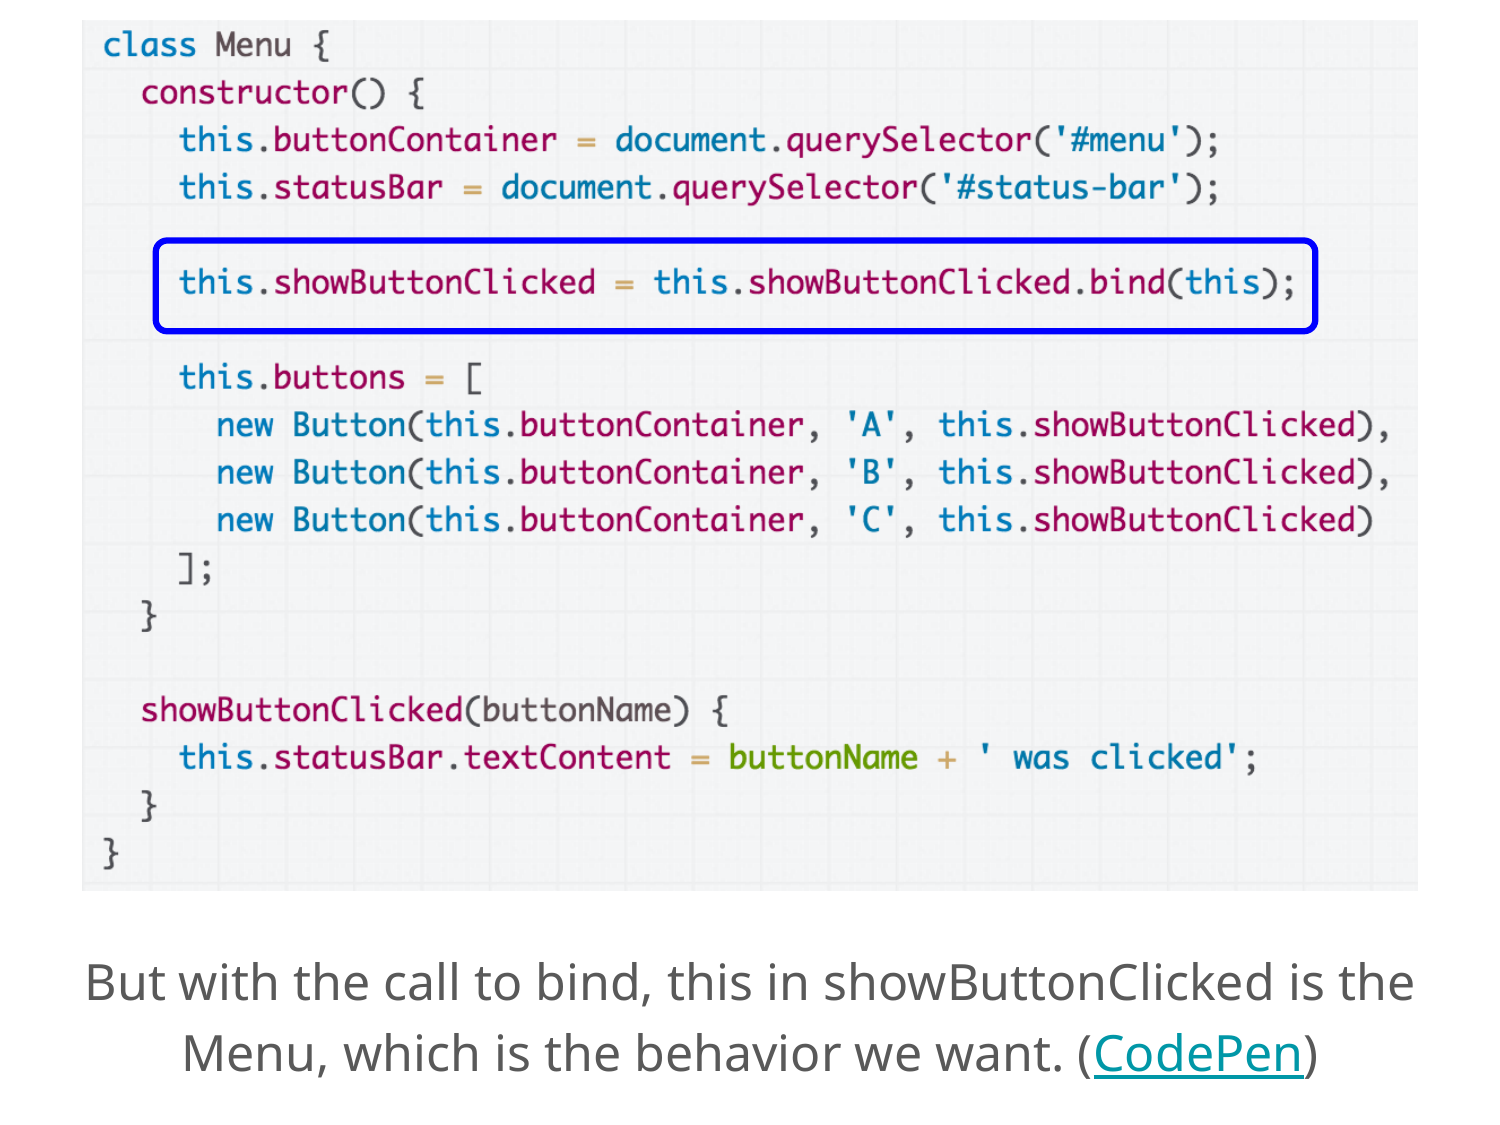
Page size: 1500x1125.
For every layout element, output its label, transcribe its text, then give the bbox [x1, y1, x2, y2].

list But with the call to bind, this in showButtonClicked is the Menu, which is the behavior we want. (CodePen) [49, 926, 1451, 1046]
picture [82, 20, 1418, 891]
